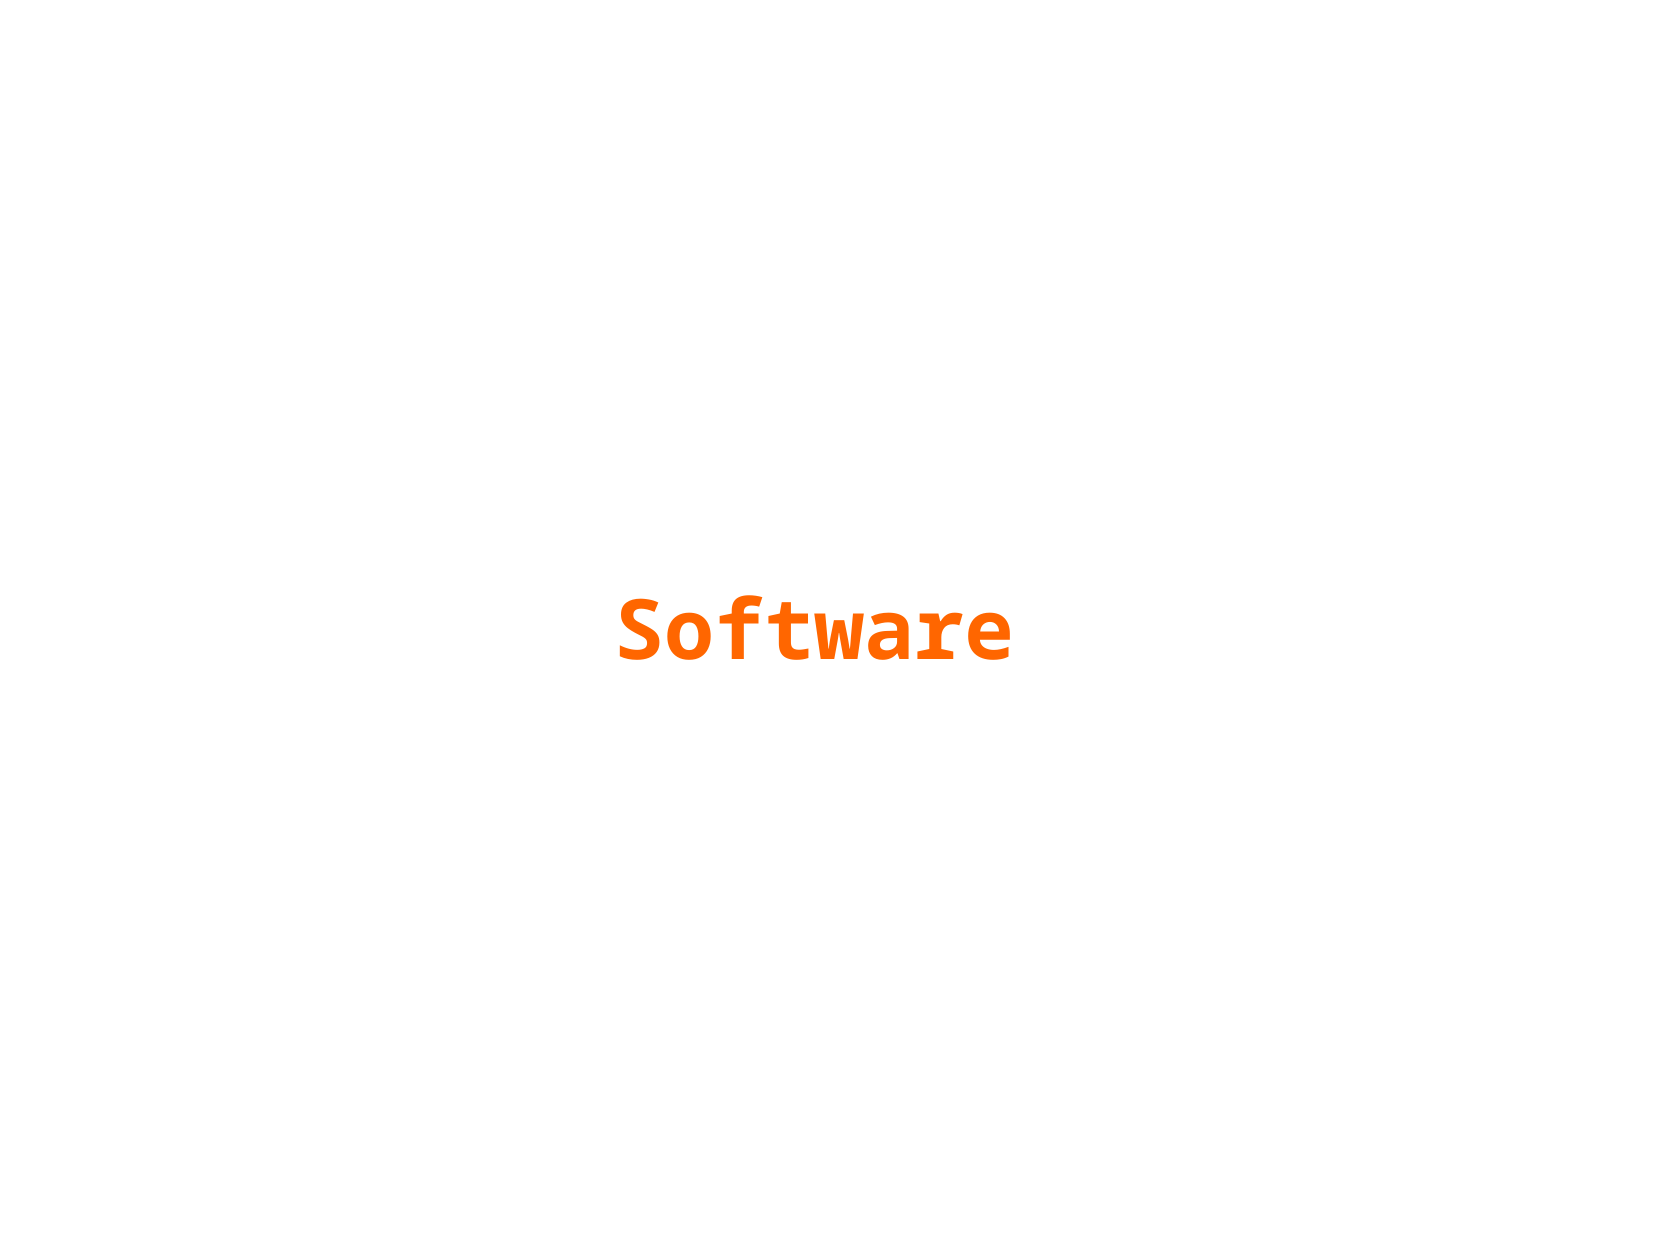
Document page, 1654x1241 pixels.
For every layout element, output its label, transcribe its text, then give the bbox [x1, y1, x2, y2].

text_box Software [599, 563, 1055, 677]
